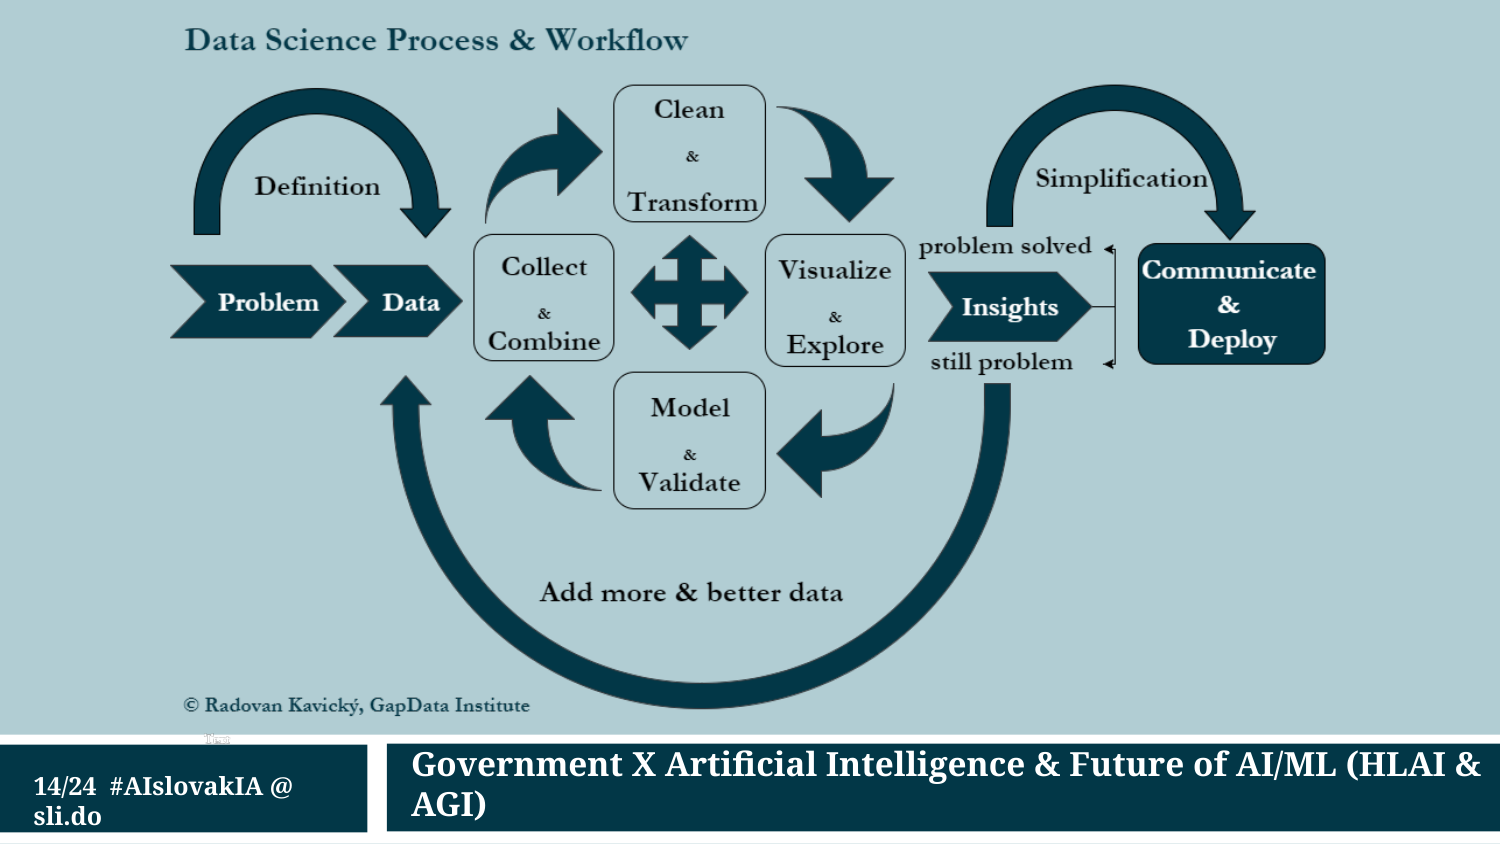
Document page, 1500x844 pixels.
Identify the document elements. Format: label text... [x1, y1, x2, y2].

text_box 14/24 #AIslovakIA @ sli.do [22, 764, 362, 808]
text_box Government X Artificial Intelligence & Future of AI/ML (HLAI & AGI) [400, 740, 1500, 826]
picture [168, 2, 1328, 754]
